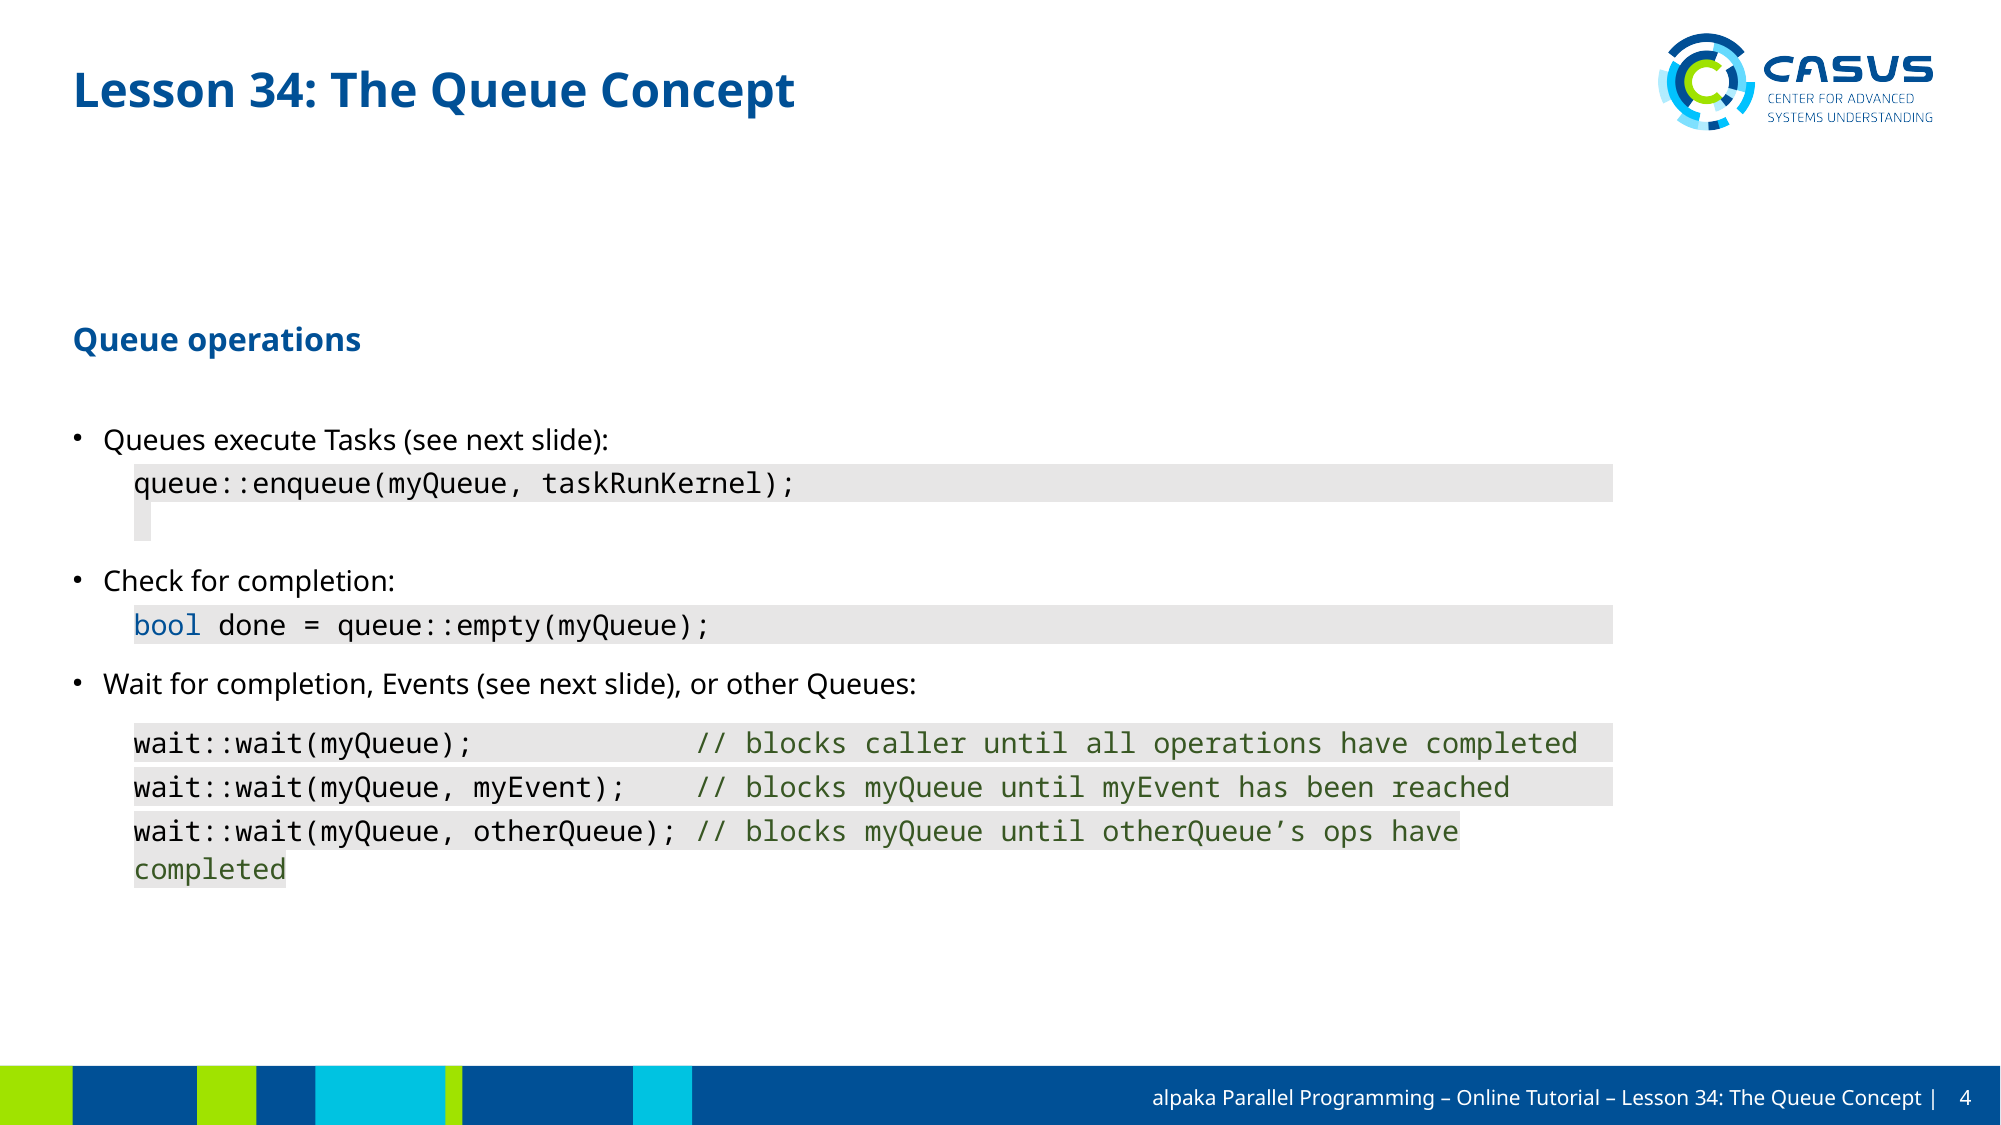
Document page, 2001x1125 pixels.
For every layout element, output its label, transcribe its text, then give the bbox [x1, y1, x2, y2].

list Queue operations Queues execute Tasks (see next slide): queue::enqueue(myQueue, taskRunKernel); Check for completion: bool done = queue::empty(myQueue); Wait for completion, Events (see next slide), or other Queues: wait::wait(myQueue); // blocks caller until all operations have completed wait::wait(myQueue, myEvent); // blocks myQueue until myEvent has been reached wait::wait(myQueue, otherQueue); // blocks myQueue until otherQueue’s ops have completed [72, 316, 1620, 979]
title Lesson 34: The Queue Concept [72, 54, 1620, 123]
picture [1658, 33, 1933, 131]
